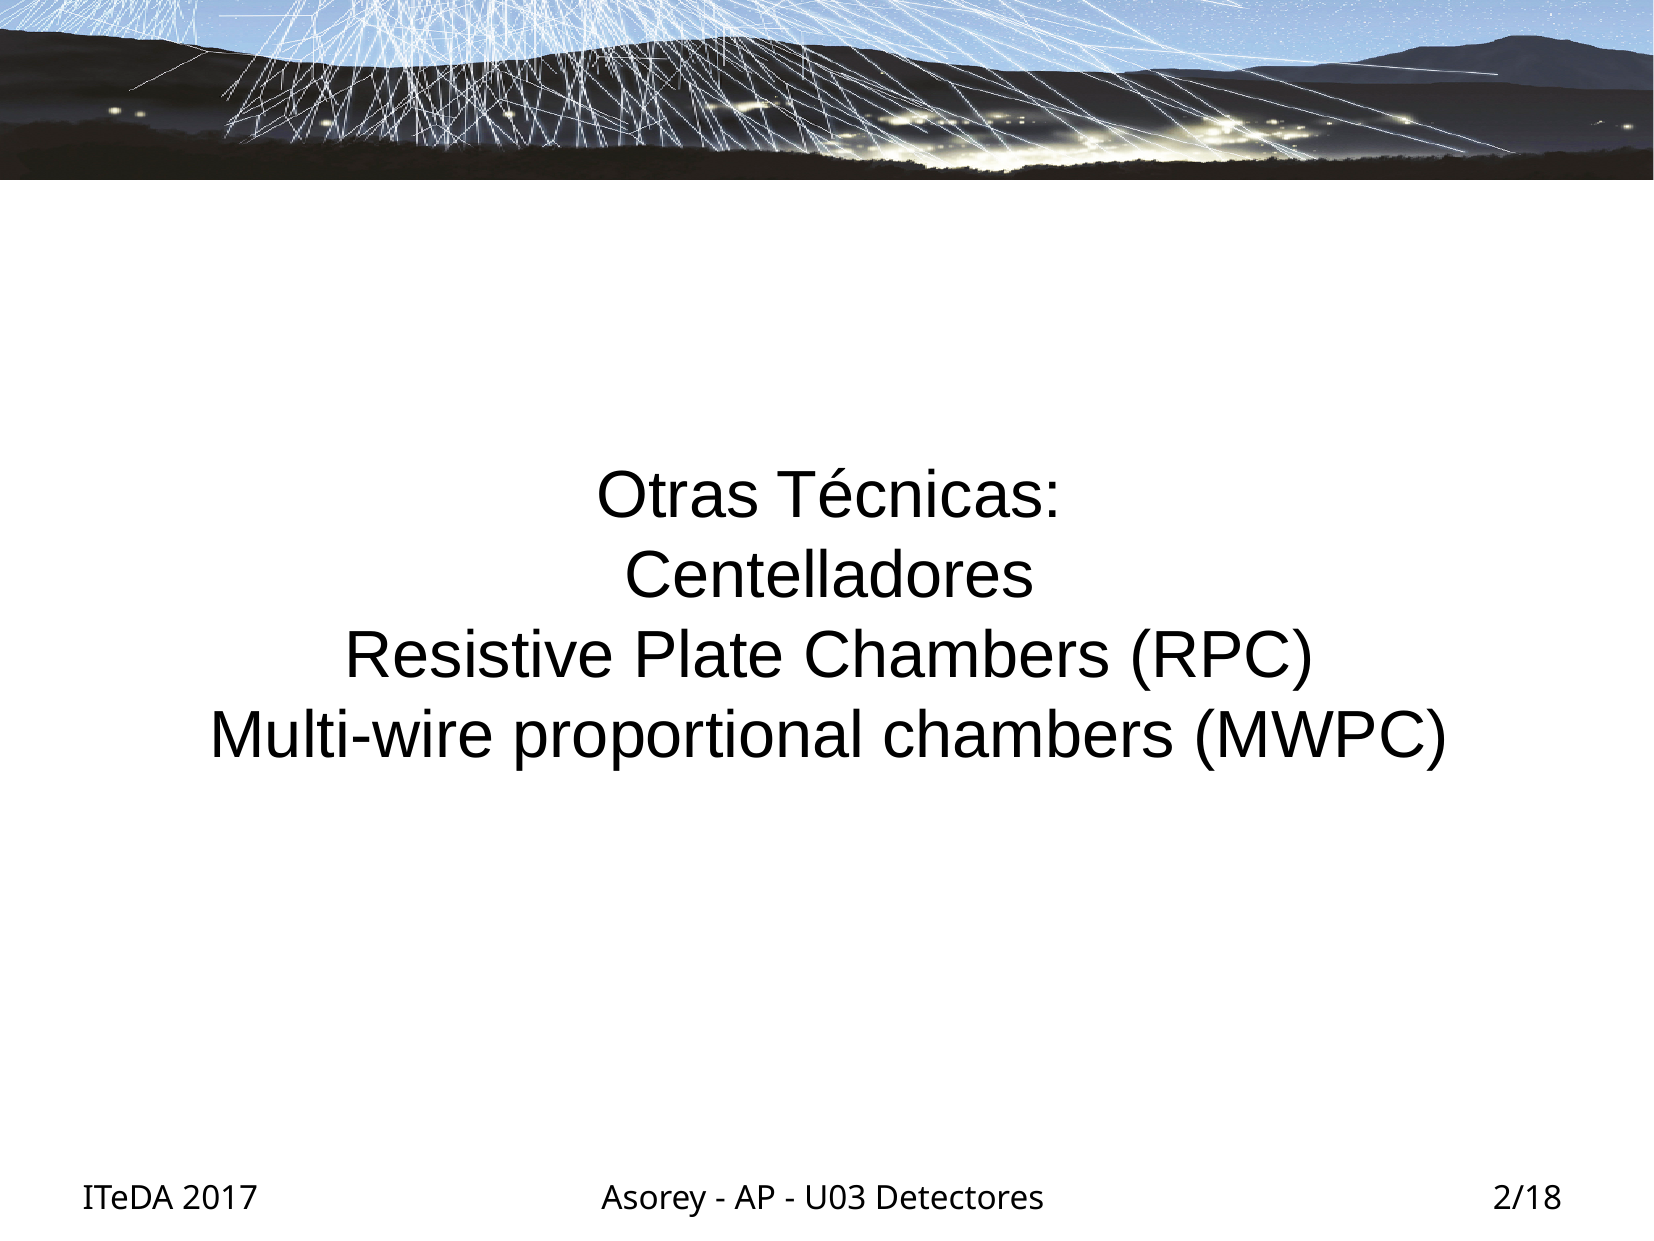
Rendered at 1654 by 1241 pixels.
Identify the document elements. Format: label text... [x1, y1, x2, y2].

text_box Otras Técnicas: Centelladores Resistive Plate Chambers (RPC) Multi-wire proportional chambers (MWPC) [86, 49, 1573, 1172]
picture [0, 0, 1654, 180]
